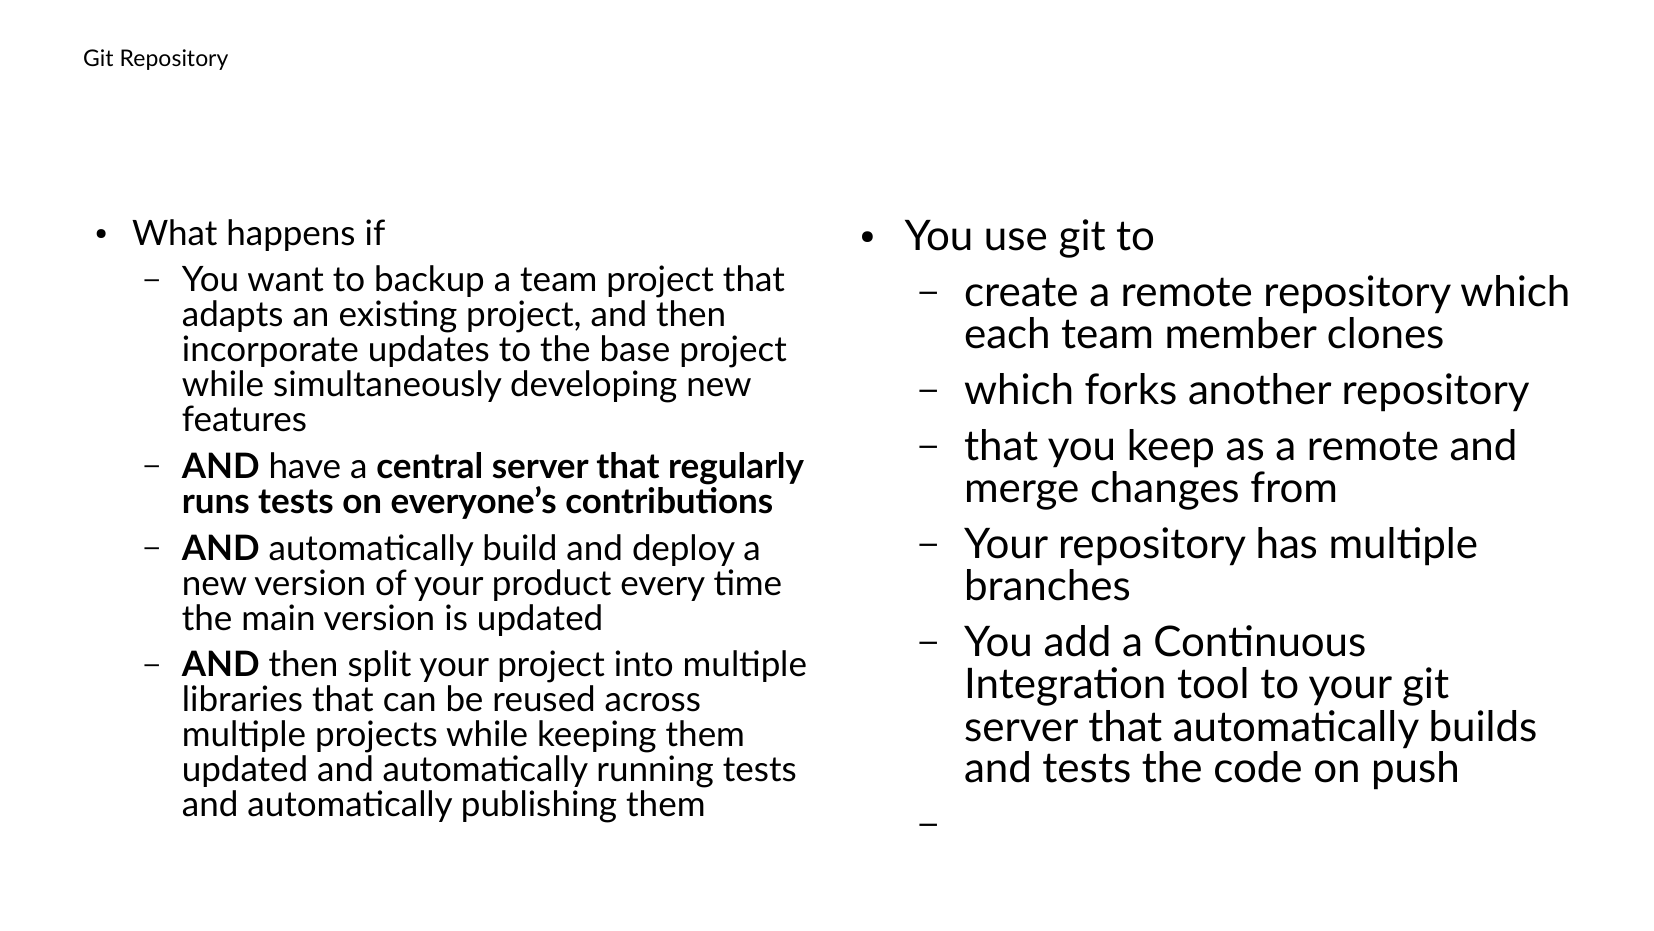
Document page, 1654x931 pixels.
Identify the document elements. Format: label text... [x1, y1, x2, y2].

title Git Repository [83, 0, 1571, 119]
list You use git to create a remote repository which each team member clones which forks another repository that you keep as a remote and merge changes from Your repository has multiple branches You add a Continuous Integration tool to your git server that automatically builds and tests the code on push [845, 217, 1572, 839]
list What happens if You want to backup a team project that adapts an existing project, and then incorporate updates to the base project while simultaneously developing new features AND have a central server that regularly runs tests on everyone’s contributions AND automatically build and deploy a new version of your product every time the main version is updated AND then split your project into multiple libraries that can be reused across multiple projects while keeping them updated and automatically running tests and automatically publishing them [82, 217, 809, 839]
